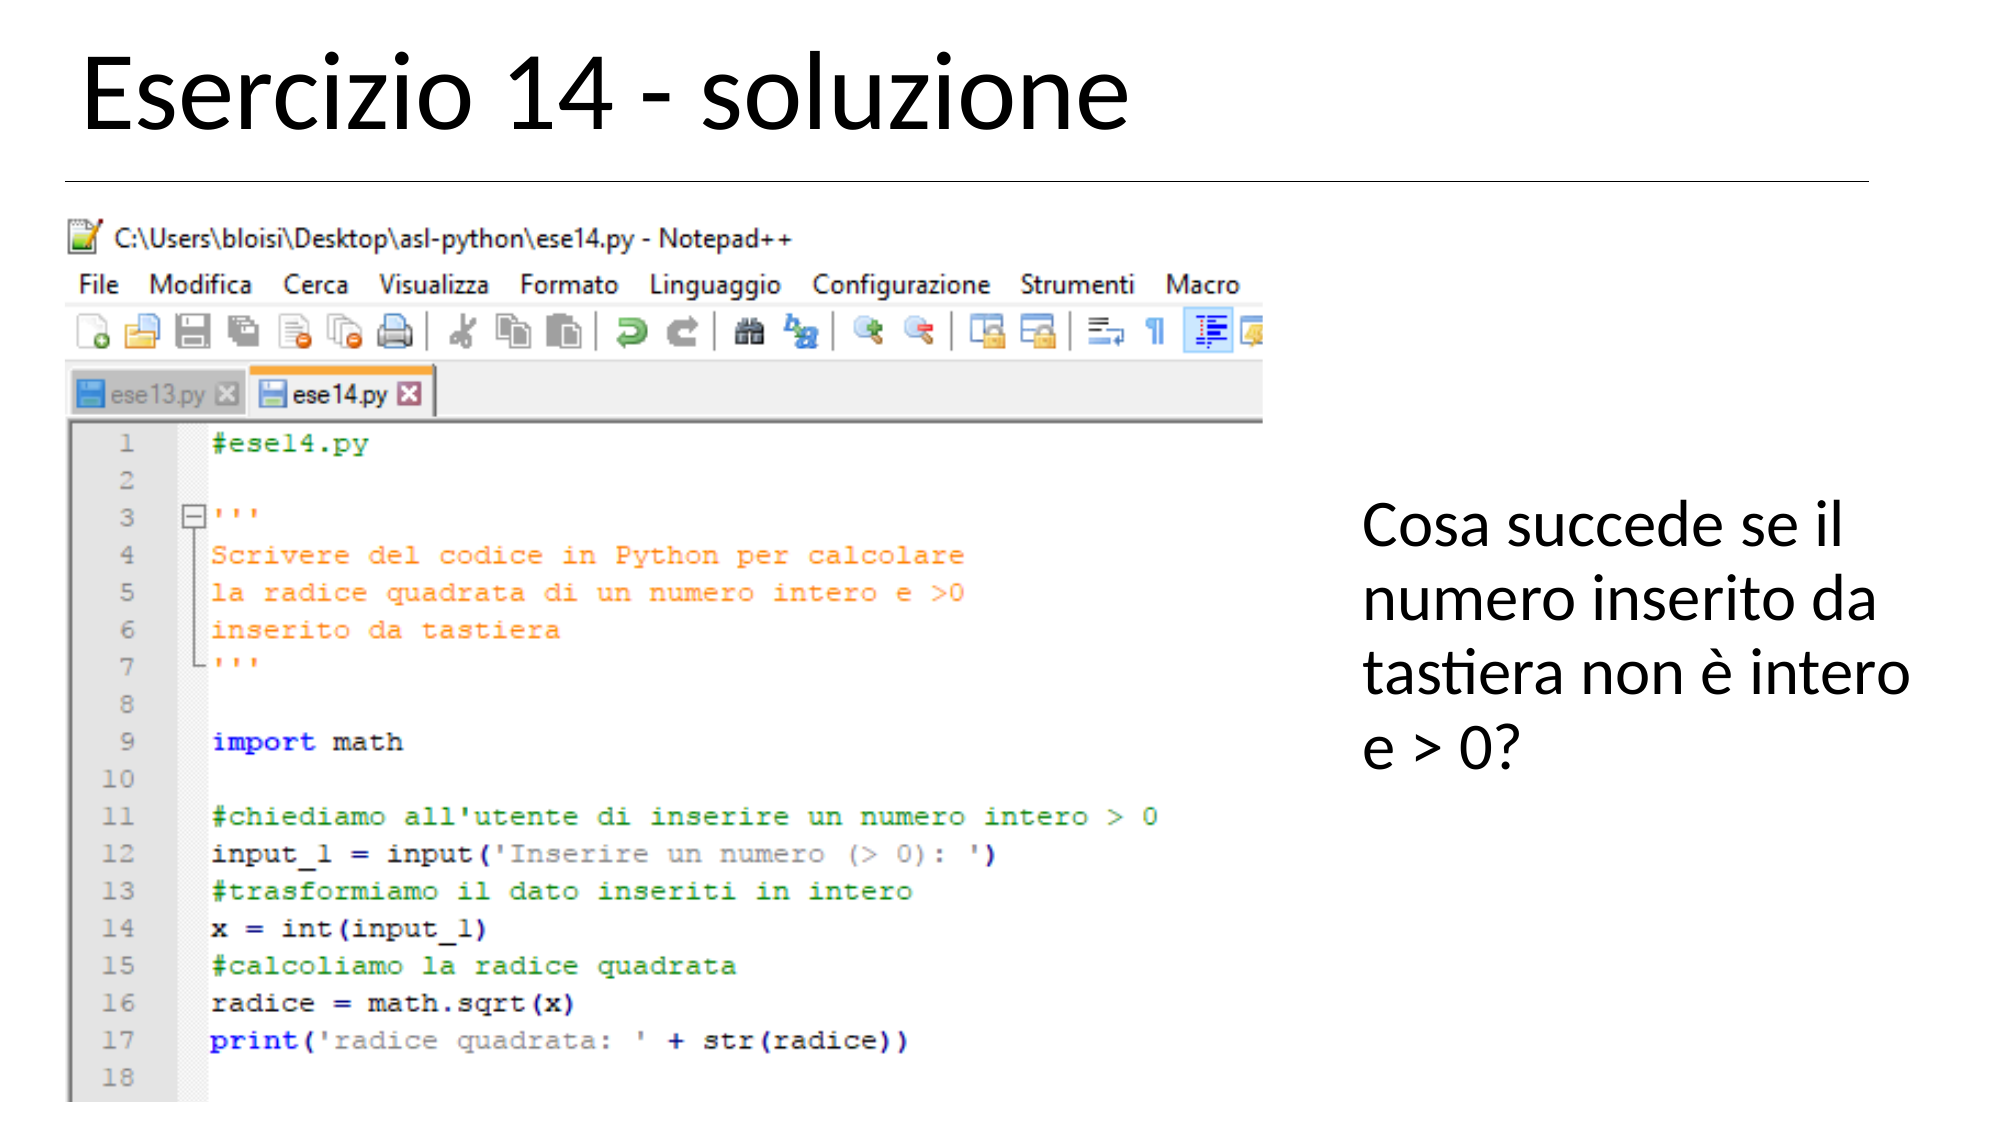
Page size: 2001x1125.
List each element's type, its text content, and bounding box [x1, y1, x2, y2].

picture [64, 213, 1263, 1102]
text_box Esercizio 14 - soluzione [64, 24, 1899, 182]
text_box Cosa succede se il numero inserito da tastiera non è intero e > 0? [1348, 479, 1966, 792]
